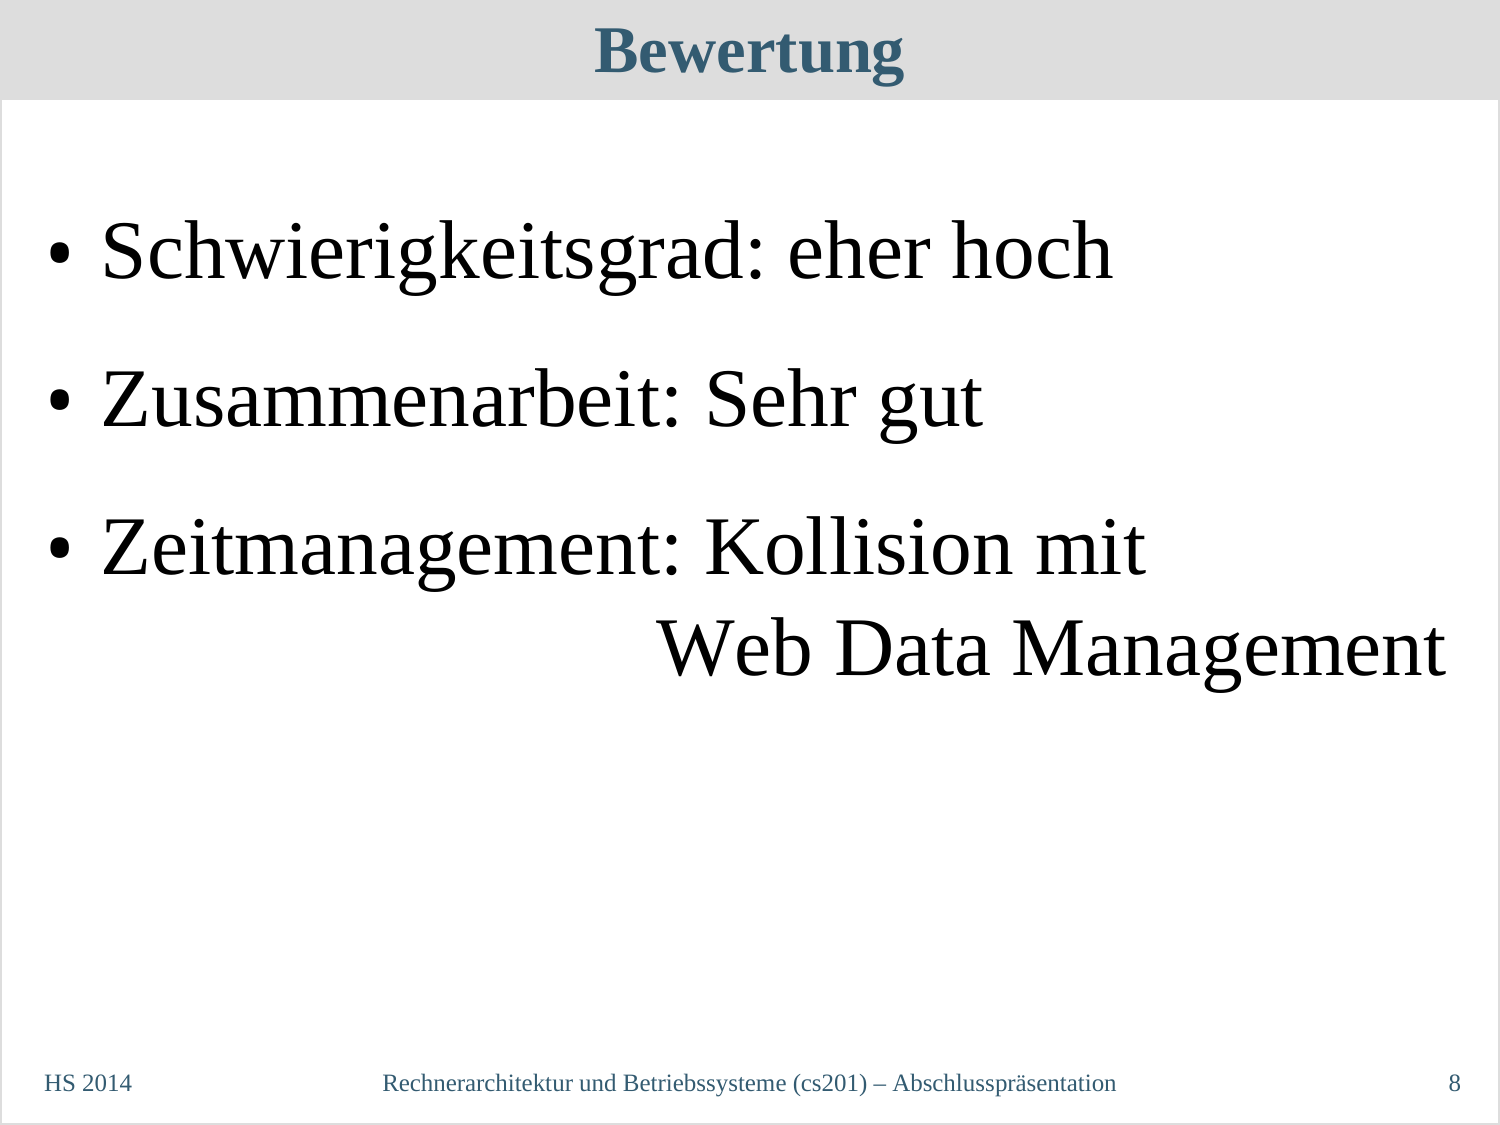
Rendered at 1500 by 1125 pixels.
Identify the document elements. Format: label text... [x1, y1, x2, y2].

text_box Rechnerarchitektur und Betriebssysteme (cs201) – Abschlusspräsentation [300, 1058, 1201, 1107]
list Schwierigkeitsgrad: eher hoch Zusammenarbeit: Sehr gut Zeitmanagement: Kollision mit Web Data Management [29, 151, 1477, 756]
text_box <Nummer> [1375, 1058, 1477, 1097]
text_box HS 2014 [29, 1058, 195, 1097]
title Bewertung [0, 0, 1500, 100]
